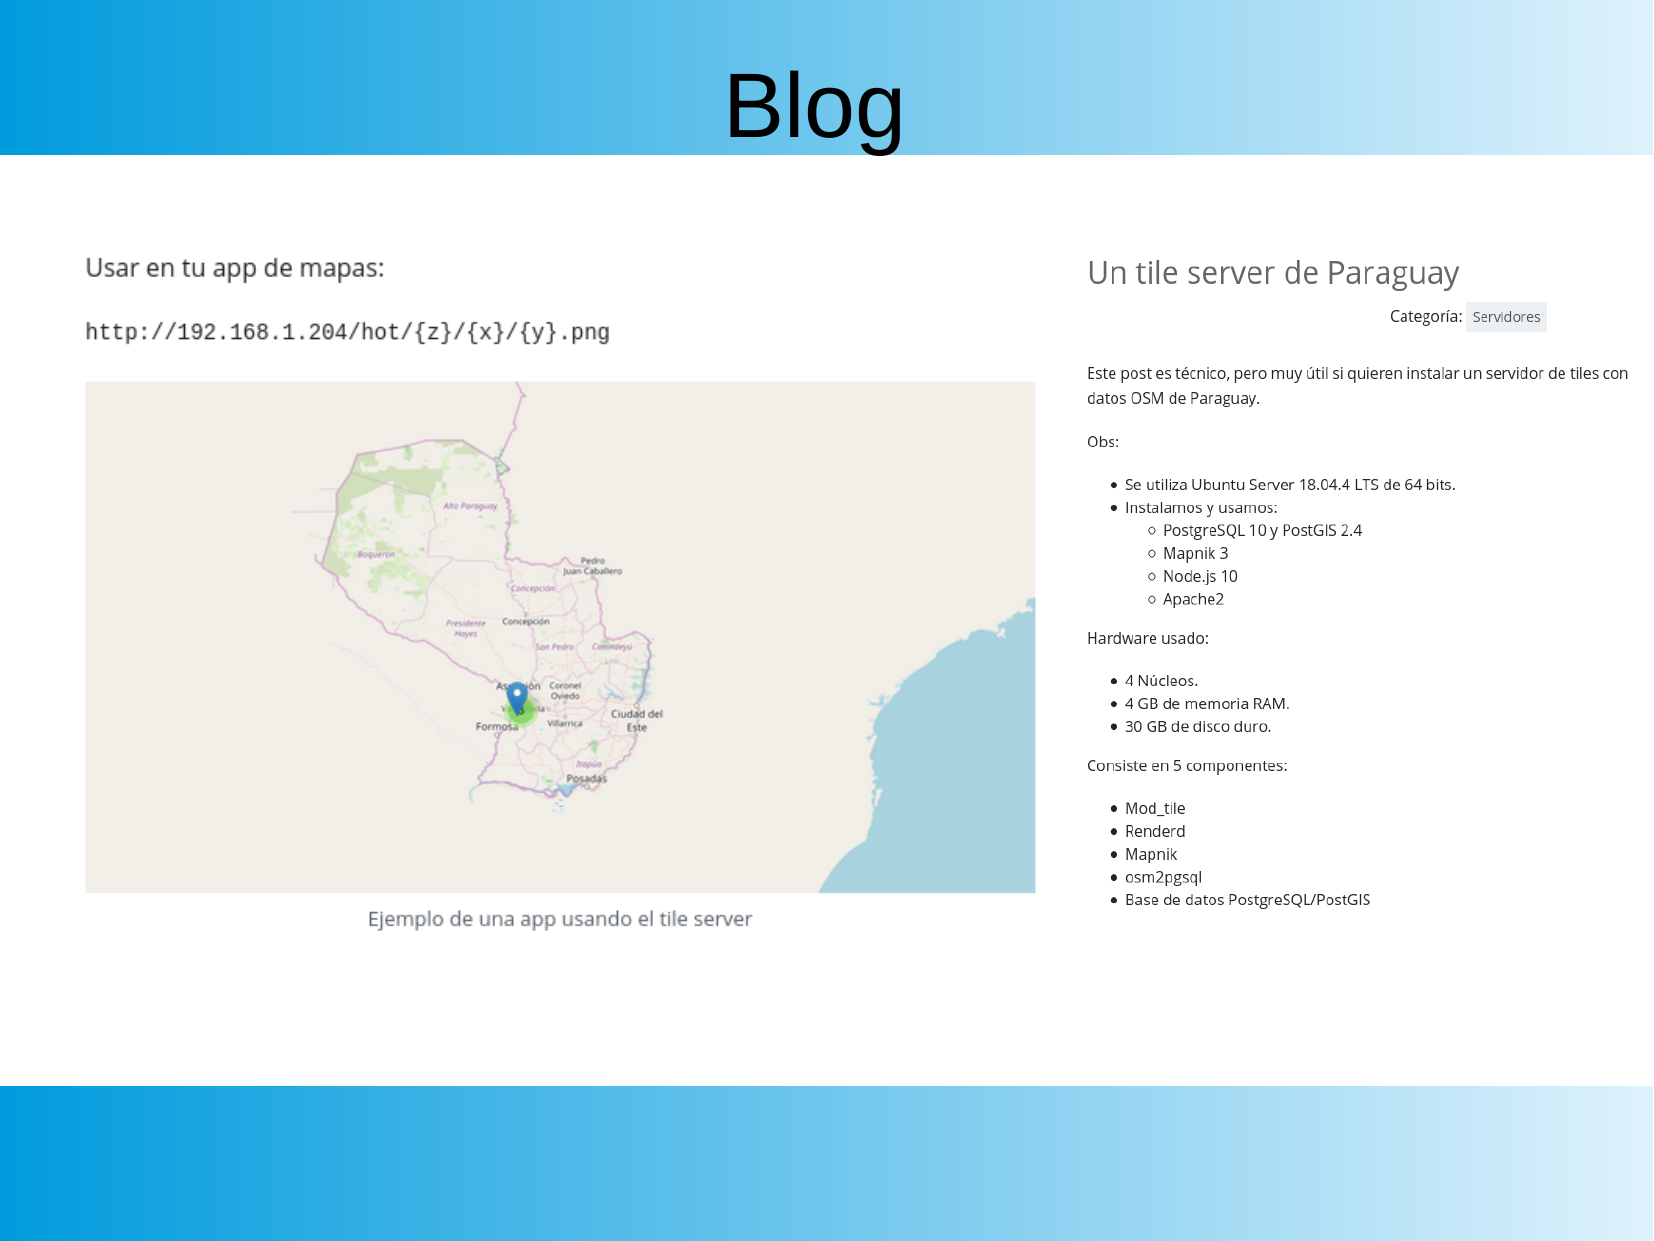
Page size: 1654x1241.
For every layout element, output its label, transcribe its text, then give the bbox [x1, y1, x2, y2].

picture [59, 216, 1638, 945]
title Blog [70, 0, 1559, 208]
